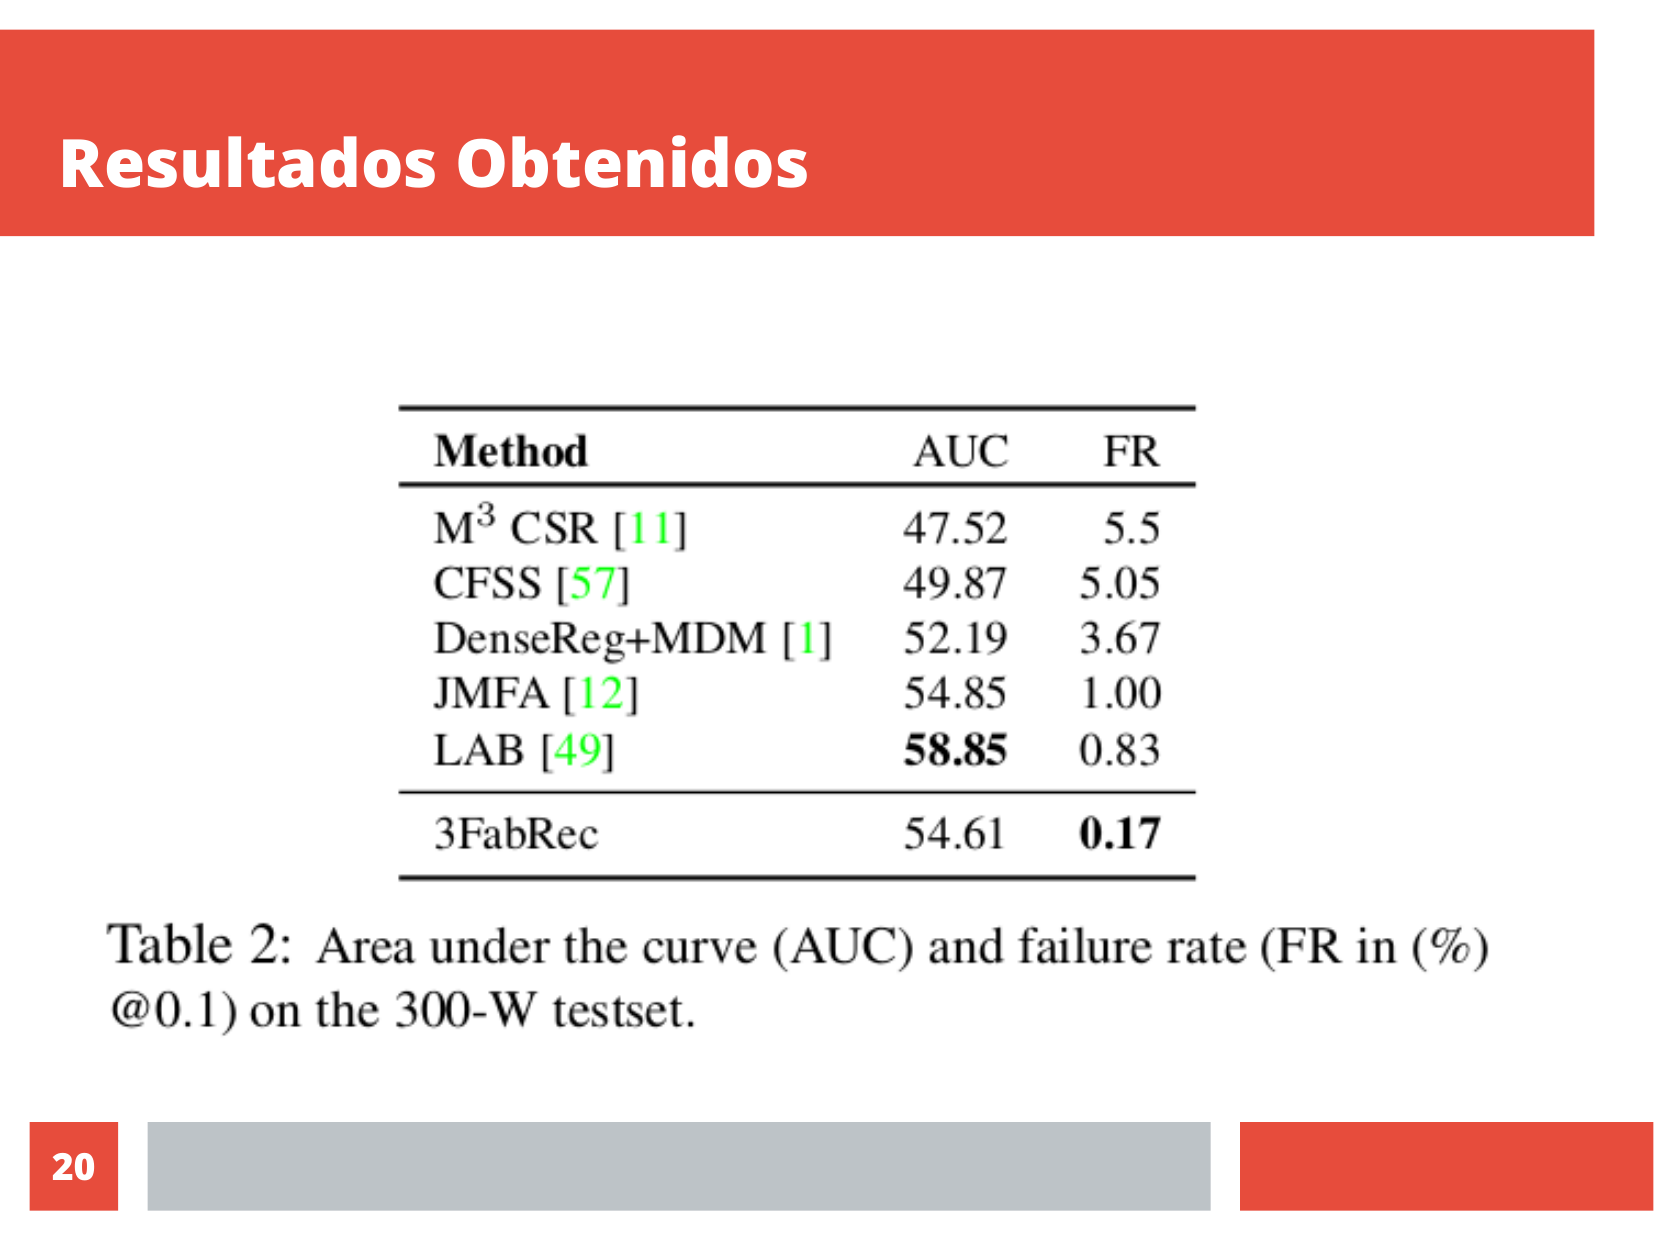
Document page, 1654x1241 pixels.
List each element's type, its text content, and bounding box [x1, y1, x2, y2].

title Resultados Obtenidos [59, 59, 1595, 207]
picture [72, 324, 1552, 1093]
